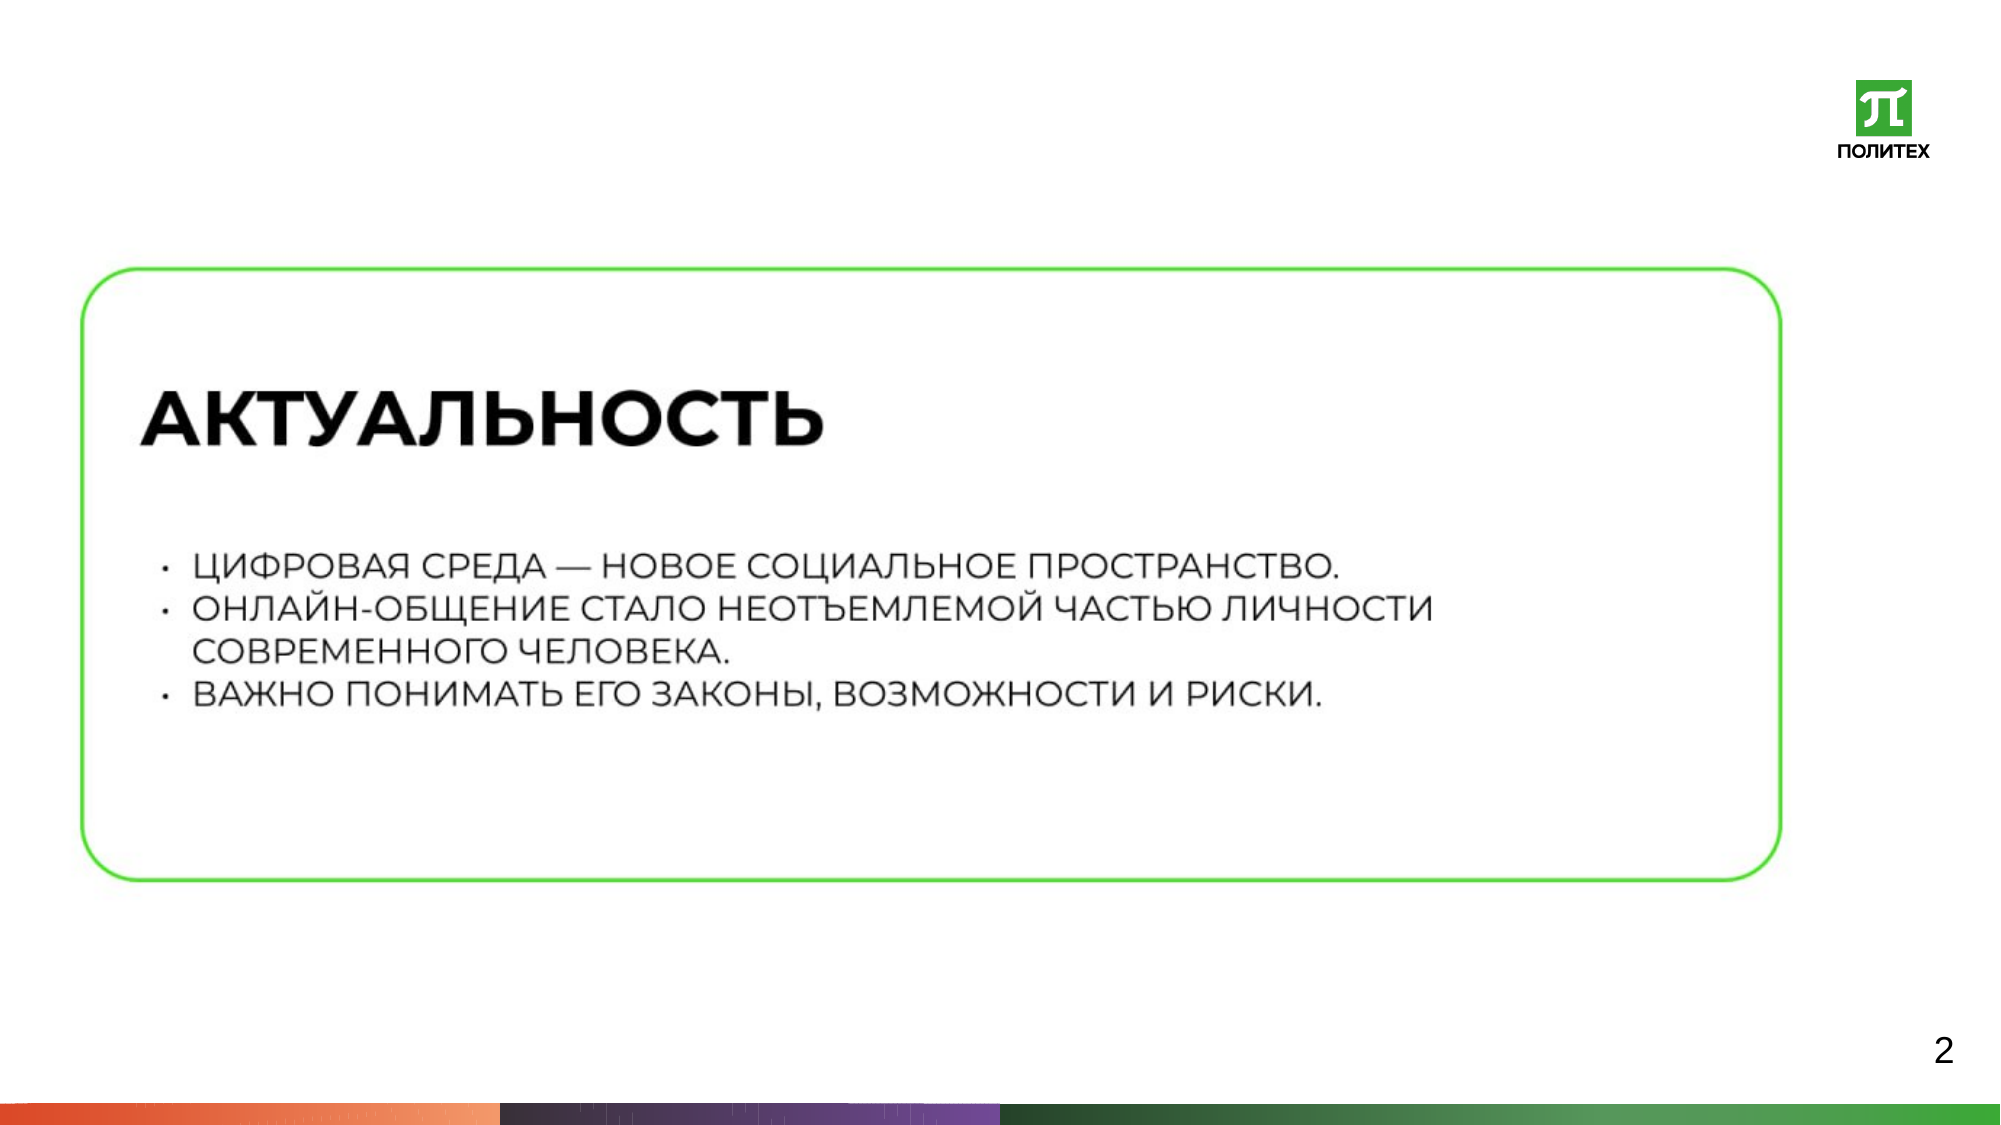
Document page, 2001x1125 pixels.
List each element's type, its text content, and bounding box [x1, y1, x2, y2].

picture [2, 88, 1802, 975]
picture [1838, 80, 1930, 158]
text_box <номер> [1919, 1022, 2000, 1093]
